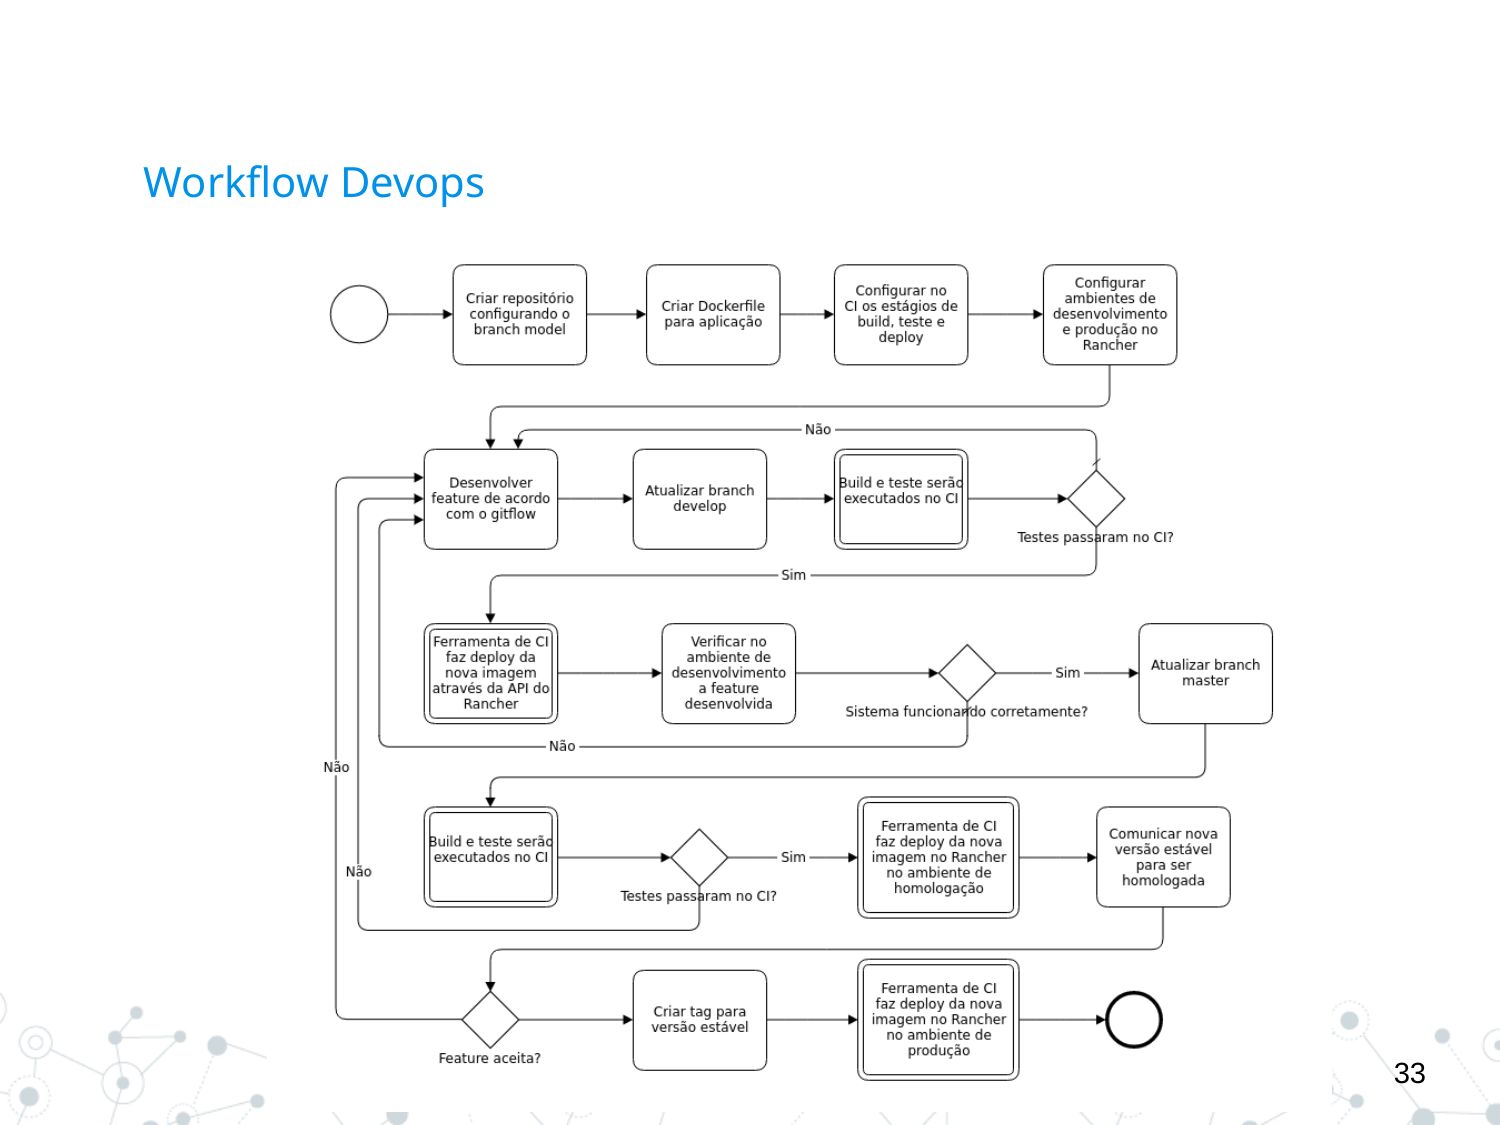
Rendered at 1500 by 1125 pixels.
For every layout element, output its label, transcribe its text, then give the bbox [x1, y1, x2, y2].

picture [0, 0, 1500, 1125]
slide_number <number> [1378, 1038, 1469, 1125]
title Workflow Devops [128, 67, 1372, 222]
